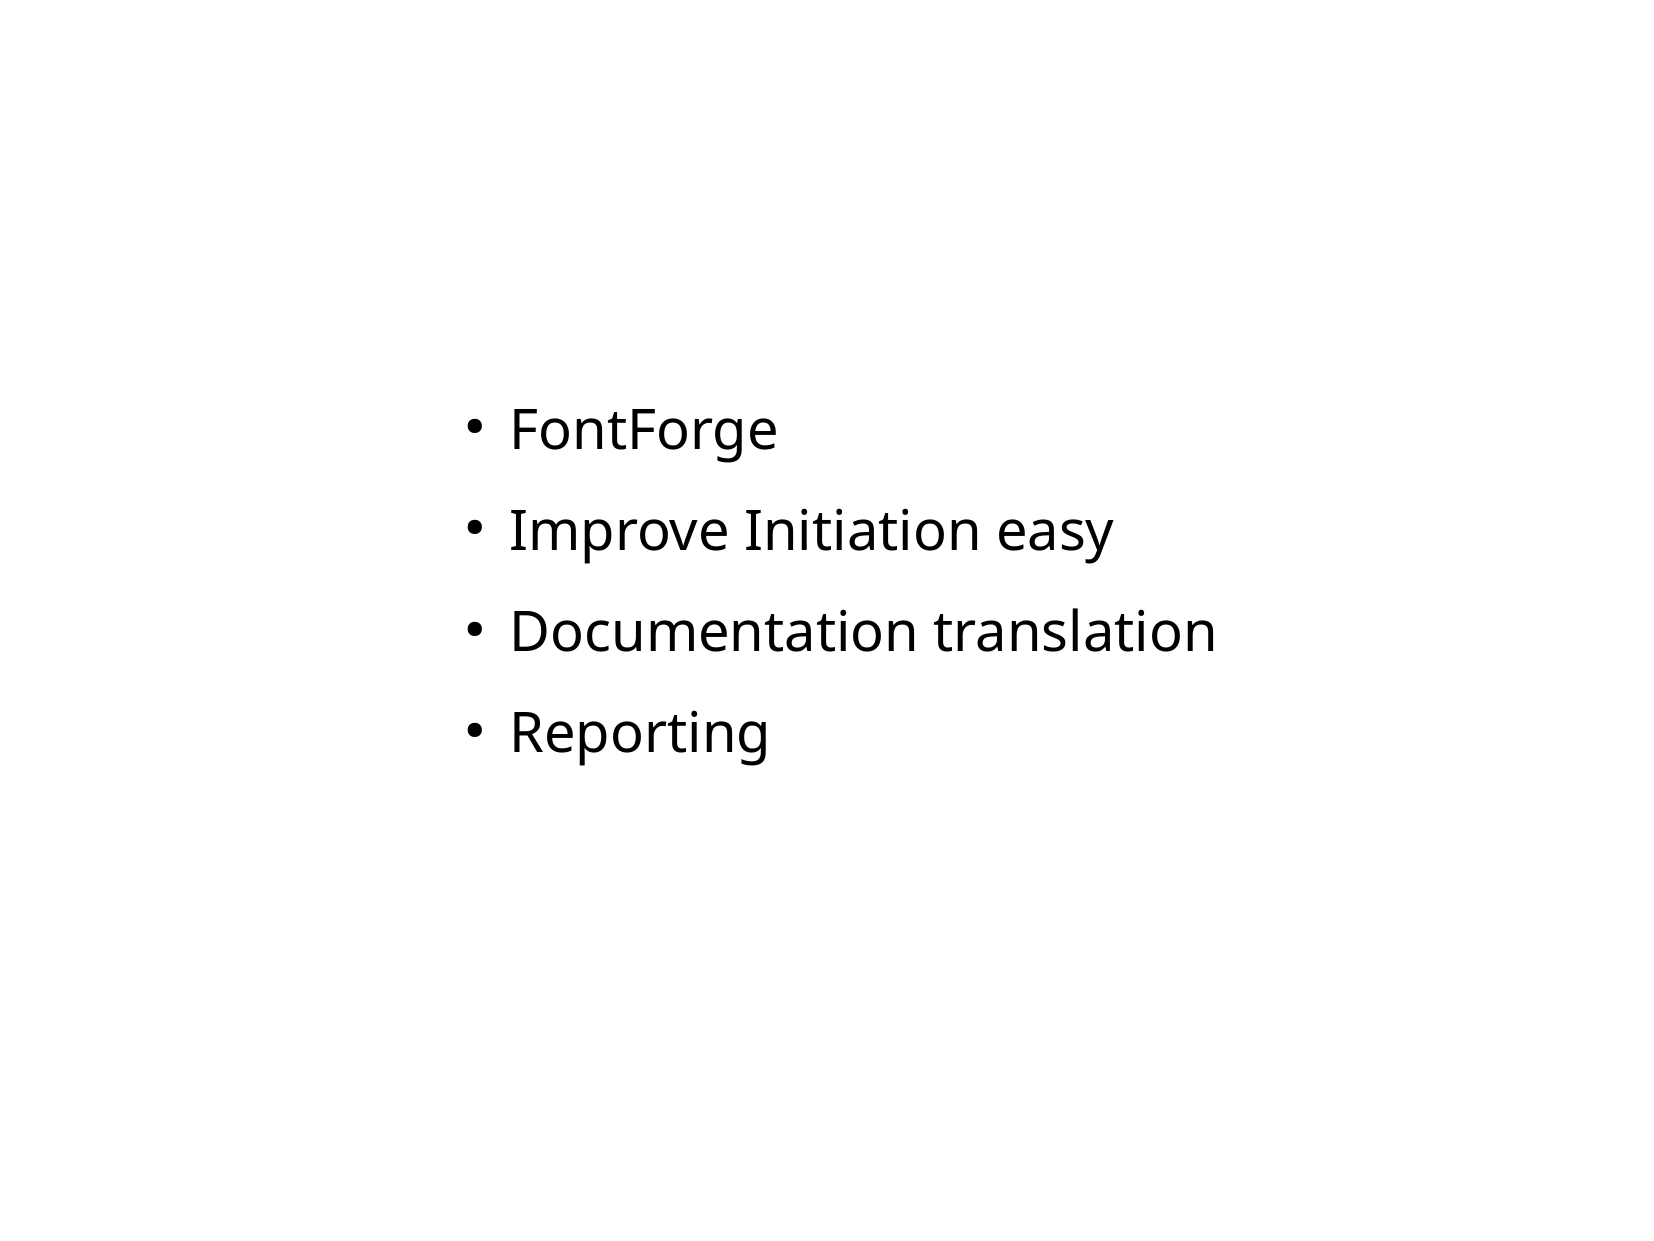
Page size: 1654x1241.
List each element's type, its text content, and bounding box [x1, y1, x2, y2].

list FontForge Improve Initiation easy Documentation translation Reporting [450, 390, 1246, 826]
